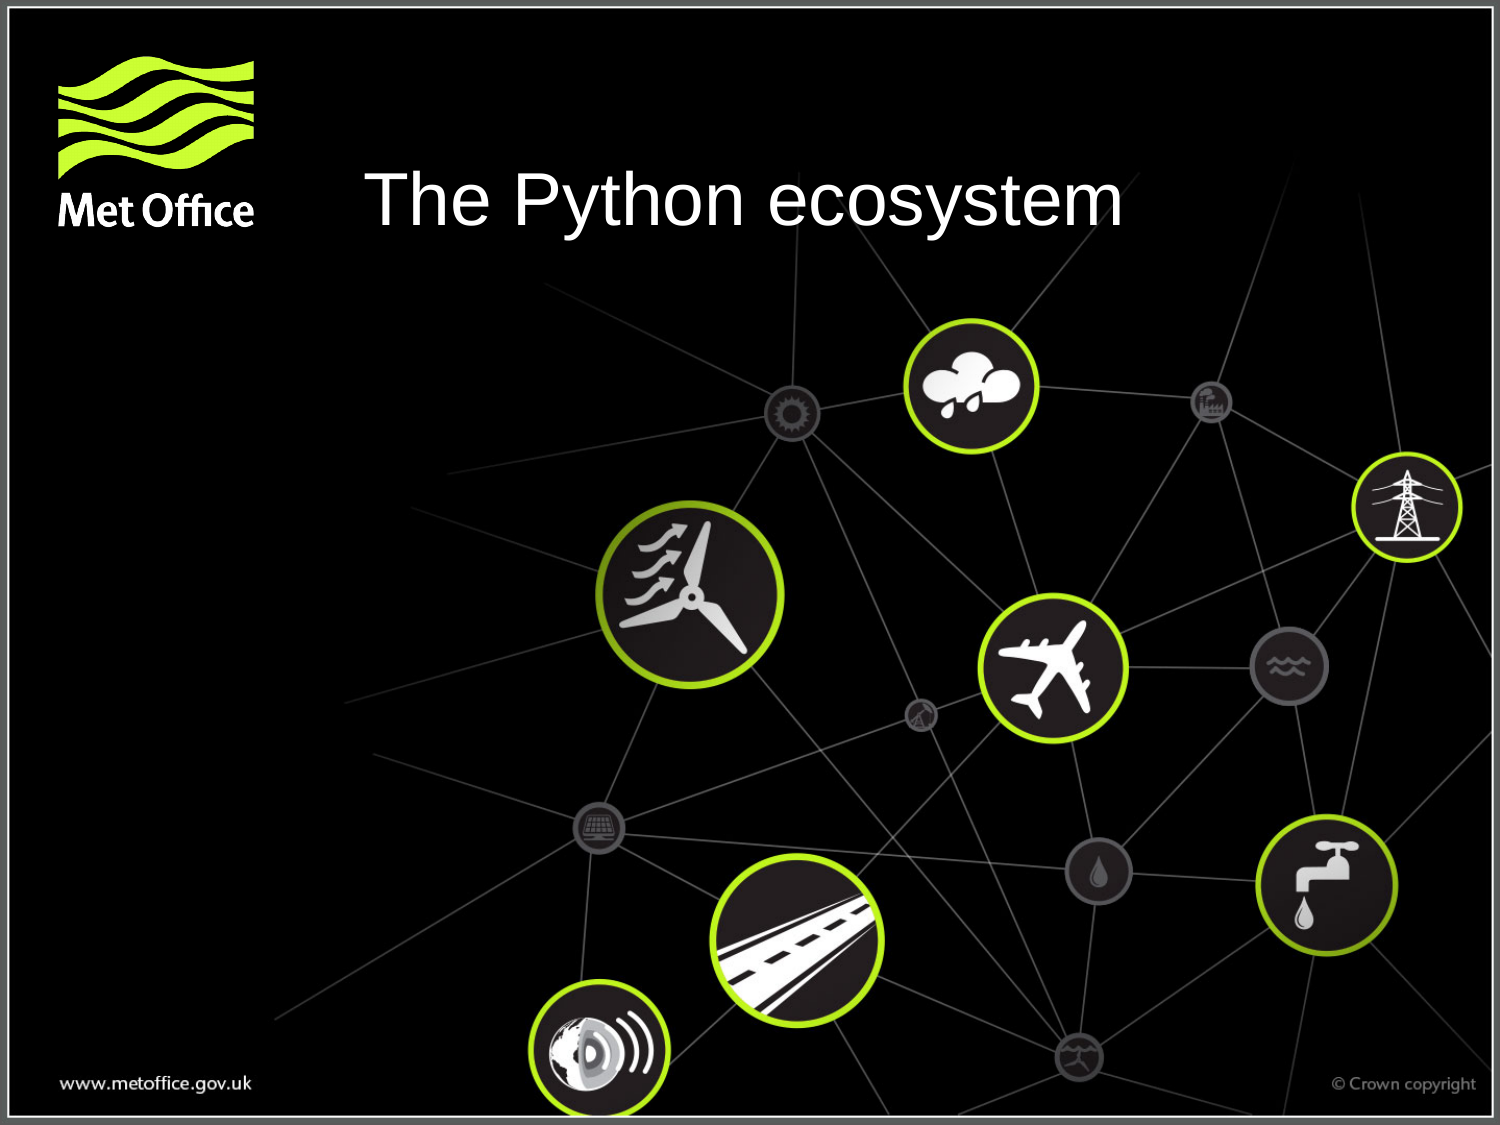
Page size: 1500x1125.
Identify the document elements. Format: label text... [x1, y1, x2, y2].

picture [2, 2, 1498, 1123]
title The Python ecosystem [348, 95, 1471, 249]
